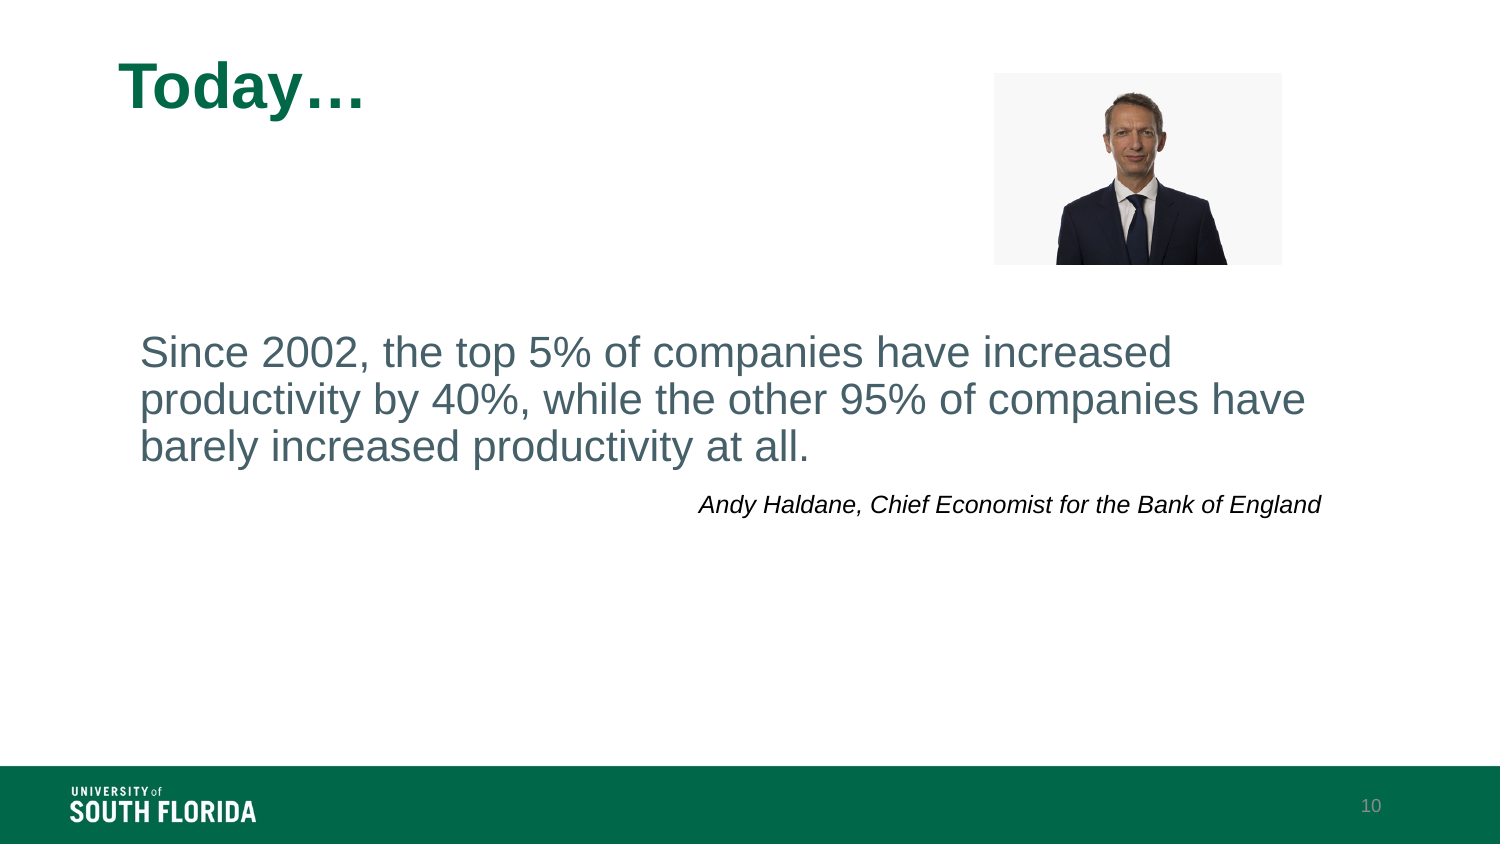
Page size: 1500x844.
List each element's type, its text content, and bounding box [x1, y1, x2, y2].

title Today… [103, 44, 1397, 208]
text_box Andy Haldane, Chief Economist for the Bank of England [162, 480, 1338, 526]
picture [0, 0, 1500, 844]
list Since 2002, the top 5% of companies have increased productivity by 40%, while the other 95% of companies have barely increased productivity at all. [124, 322, 1419, 844]
